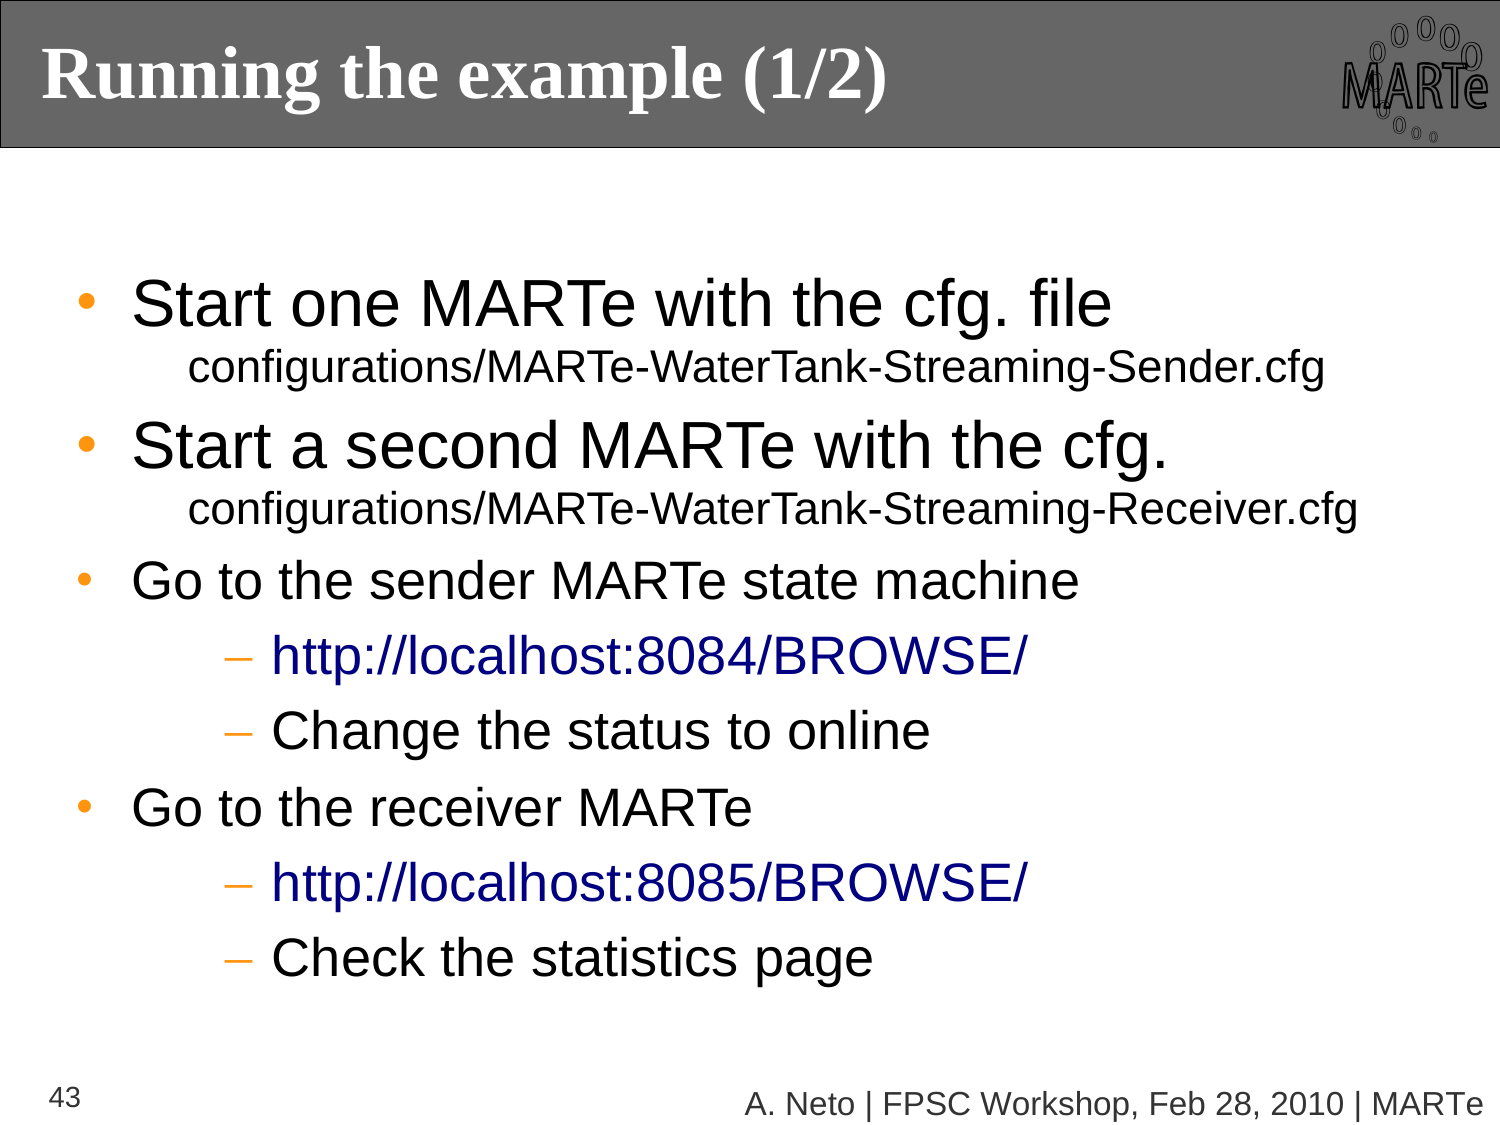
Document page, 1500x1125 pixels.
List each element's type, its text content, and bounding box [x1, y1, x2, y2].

list Start one MARTe with the cfg. file configurations/MARTe-WaterTank-Streaming-Sender.cfg Start a second MARTe with the cfg. configurations/MARTe-WaterTank-Streaming-Receiver.cfg Go to the sender MARTe state machine http://localhost:8084/BROWSE/ Change the status to online Go to the receiver MARTe http://localhost:8085/BROWSE/ Check the statistics page [75, 262, 1425, 995]
picture [1340, 0, 1489, 148]
title Running the example (1/2) [41, 7, 1329, 141]
